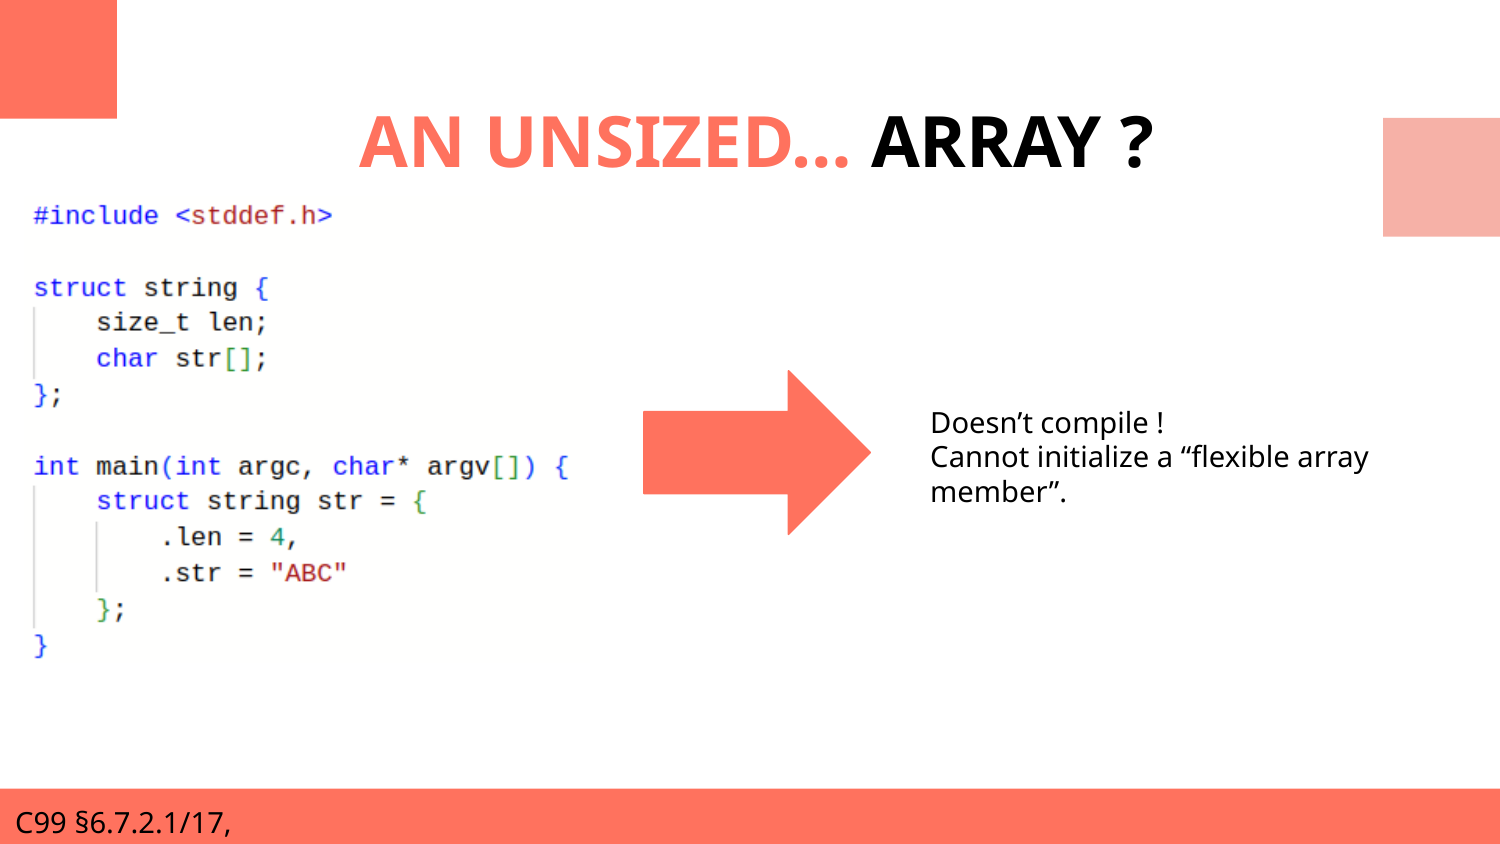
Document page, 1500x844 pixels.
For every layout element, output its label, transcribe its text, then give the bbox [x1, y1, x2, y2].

text_box Doesn’t compile ! Cannot initialize a “flexible array member”. [915, 388, 1385, 517]
text_box C99 §6.7.2.1/17, §6.7.2.1/20 [0, 788, 398, 844]
title AN UNSIZED… ARRAY ? [105, 102, 1410, 177]
text_box [643, 370, 871, 535]
picture [24, 196, 590, 663]
